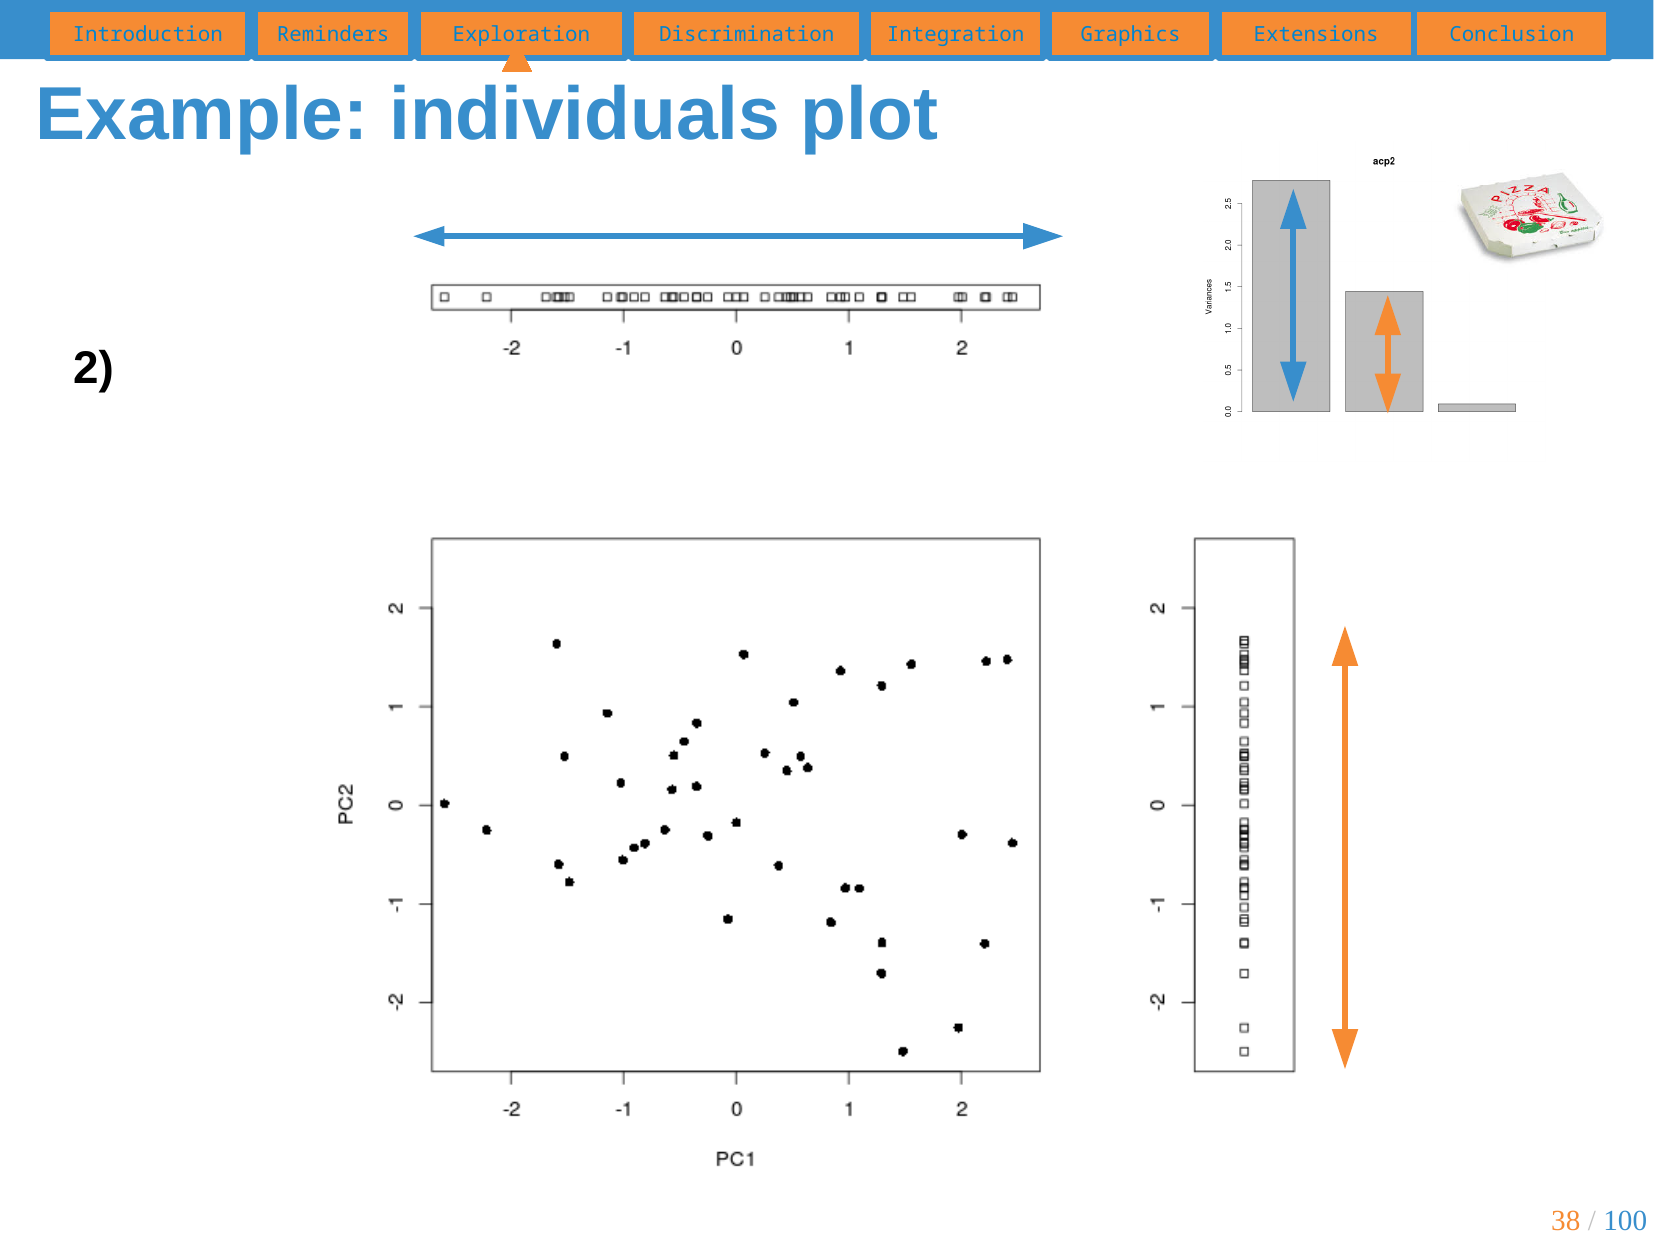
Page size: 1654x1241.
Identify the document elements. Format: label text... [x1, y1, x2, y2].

text_box [502, 41, 532, 72]
picture [295, 153, 1630, 1199]
title Example: individuals plot [35, 61, 1571, 166]
text_box 2) [10, 334, 178, 402]
